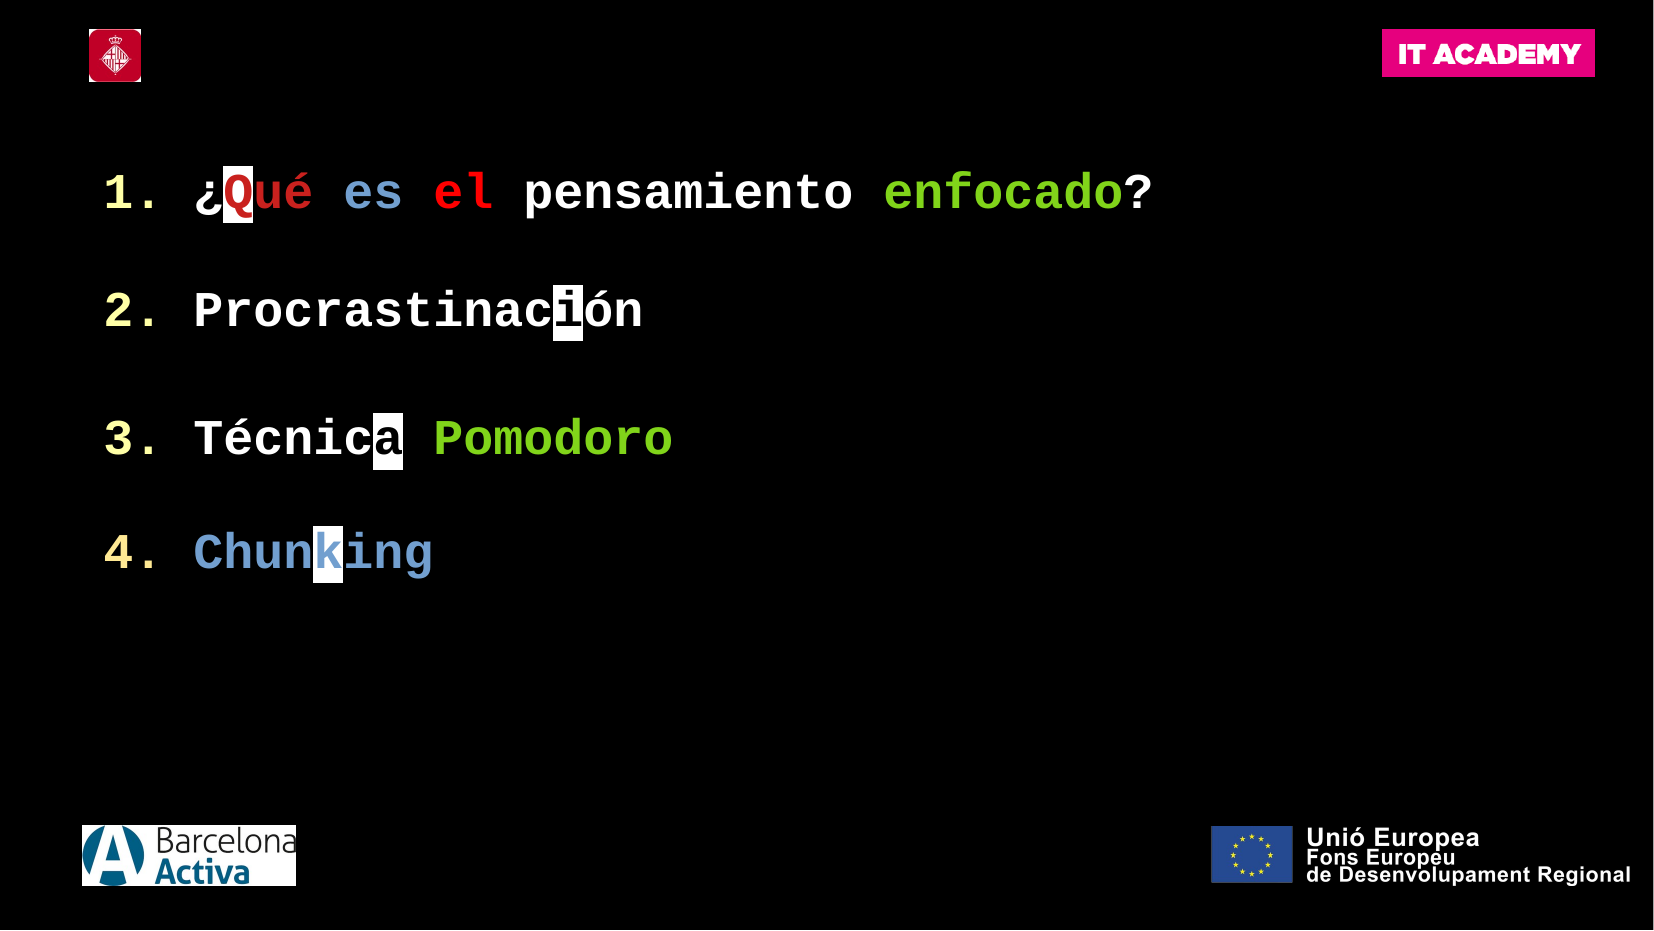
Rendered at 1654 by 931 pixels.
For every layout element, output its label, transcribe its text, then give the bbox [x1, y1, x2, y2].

picture [1382, 29, 1595, 77]
picture [89, 29, 141, 82]
text_box 1. ¿Qué es el pensamiento enfocado? [88, 158, 1536, 277]
picture [1210, 826, 1631, 886]
text_box 3. Técnica Pomodoro 4. Chunking [88, 405, 1536, 591]
text_box 2. Procrastinación [88, 277, 1536, 405]
picture [82, 825, 296, 886]
